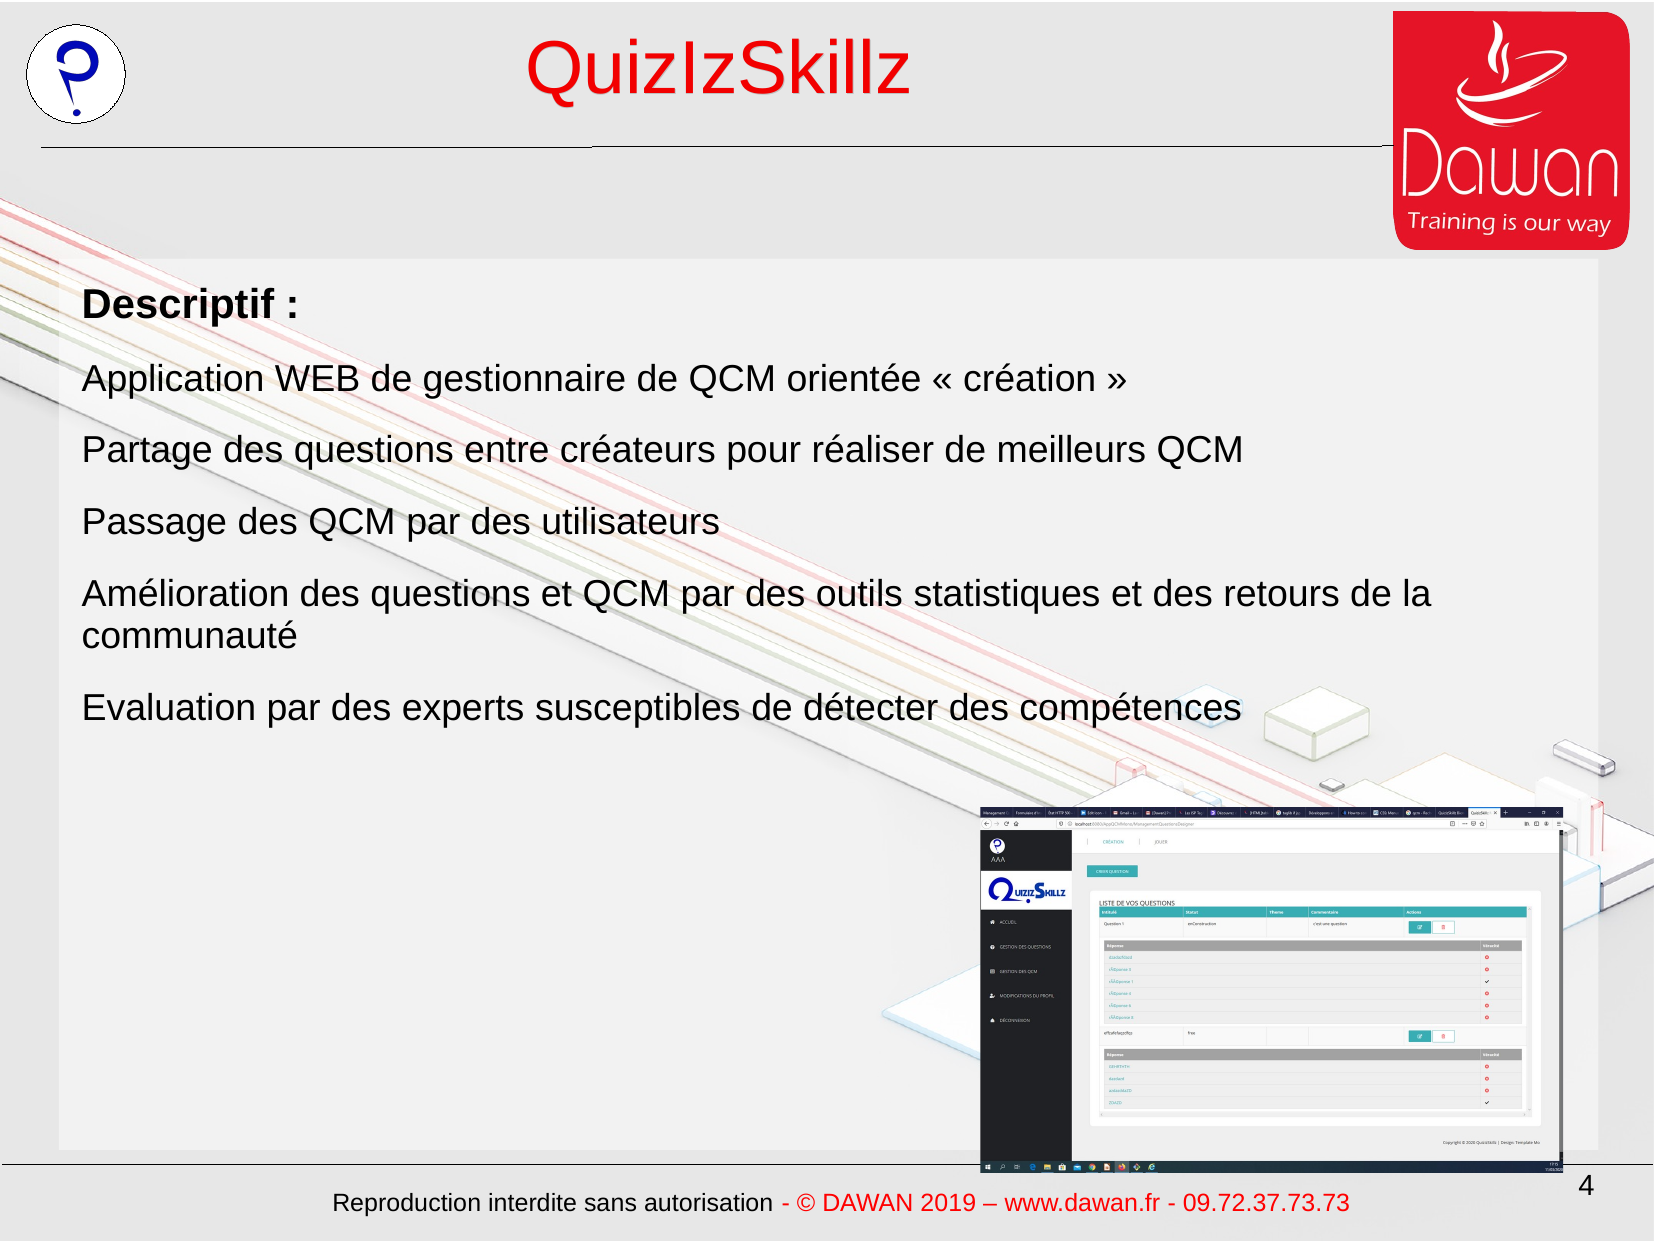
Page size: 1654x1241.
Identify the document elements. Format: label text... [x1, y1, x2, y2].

picture [41, 25, 120, 120]
text_box [58, 258, 1599, 1150]
list Descriptif : Application WEB de gestionnaire de QCM orientée « création » Partage des questions entre créateurs pour réaliser de meilleurs QCM Passage des QCM par des utilisateurs Amélioration des questions et QCM par des outils statistiques et des retours de la communauté Evaluation par des experts susceptibles de détecter des compétences [81, 280, 1589, 1109]
picture [0, 2, 1654, 1241]
text_box [26, 24, 116, 124]
title QuizIzSkillz [35, 0, 1424, 178]
text_box [90, 26, 126, 98]
